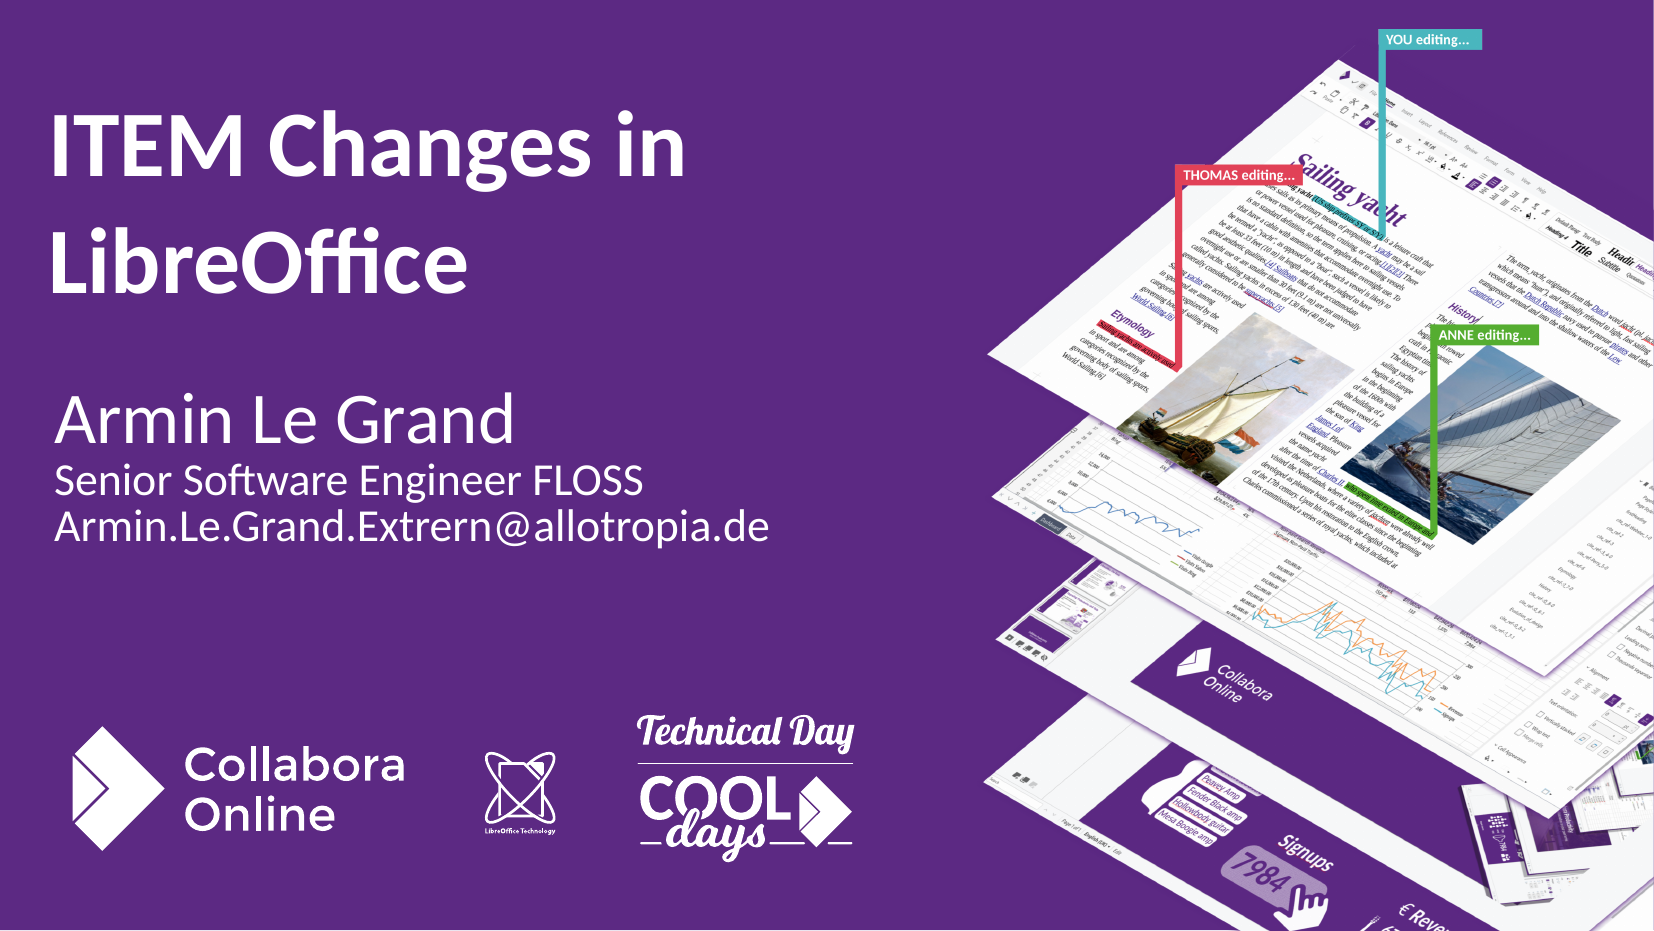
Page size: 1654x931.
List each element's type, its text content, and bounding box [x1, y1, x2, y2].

picture [971, 29, 1654, 931]
text_box Armin Le Grand Senior Software Engineer FLOSS Armin.Le.Grand.Extrern@allotropia.de [39, 363, 838, 561]
title ITEM Changes in LibreOffice [48, 82, 1085, 358]
